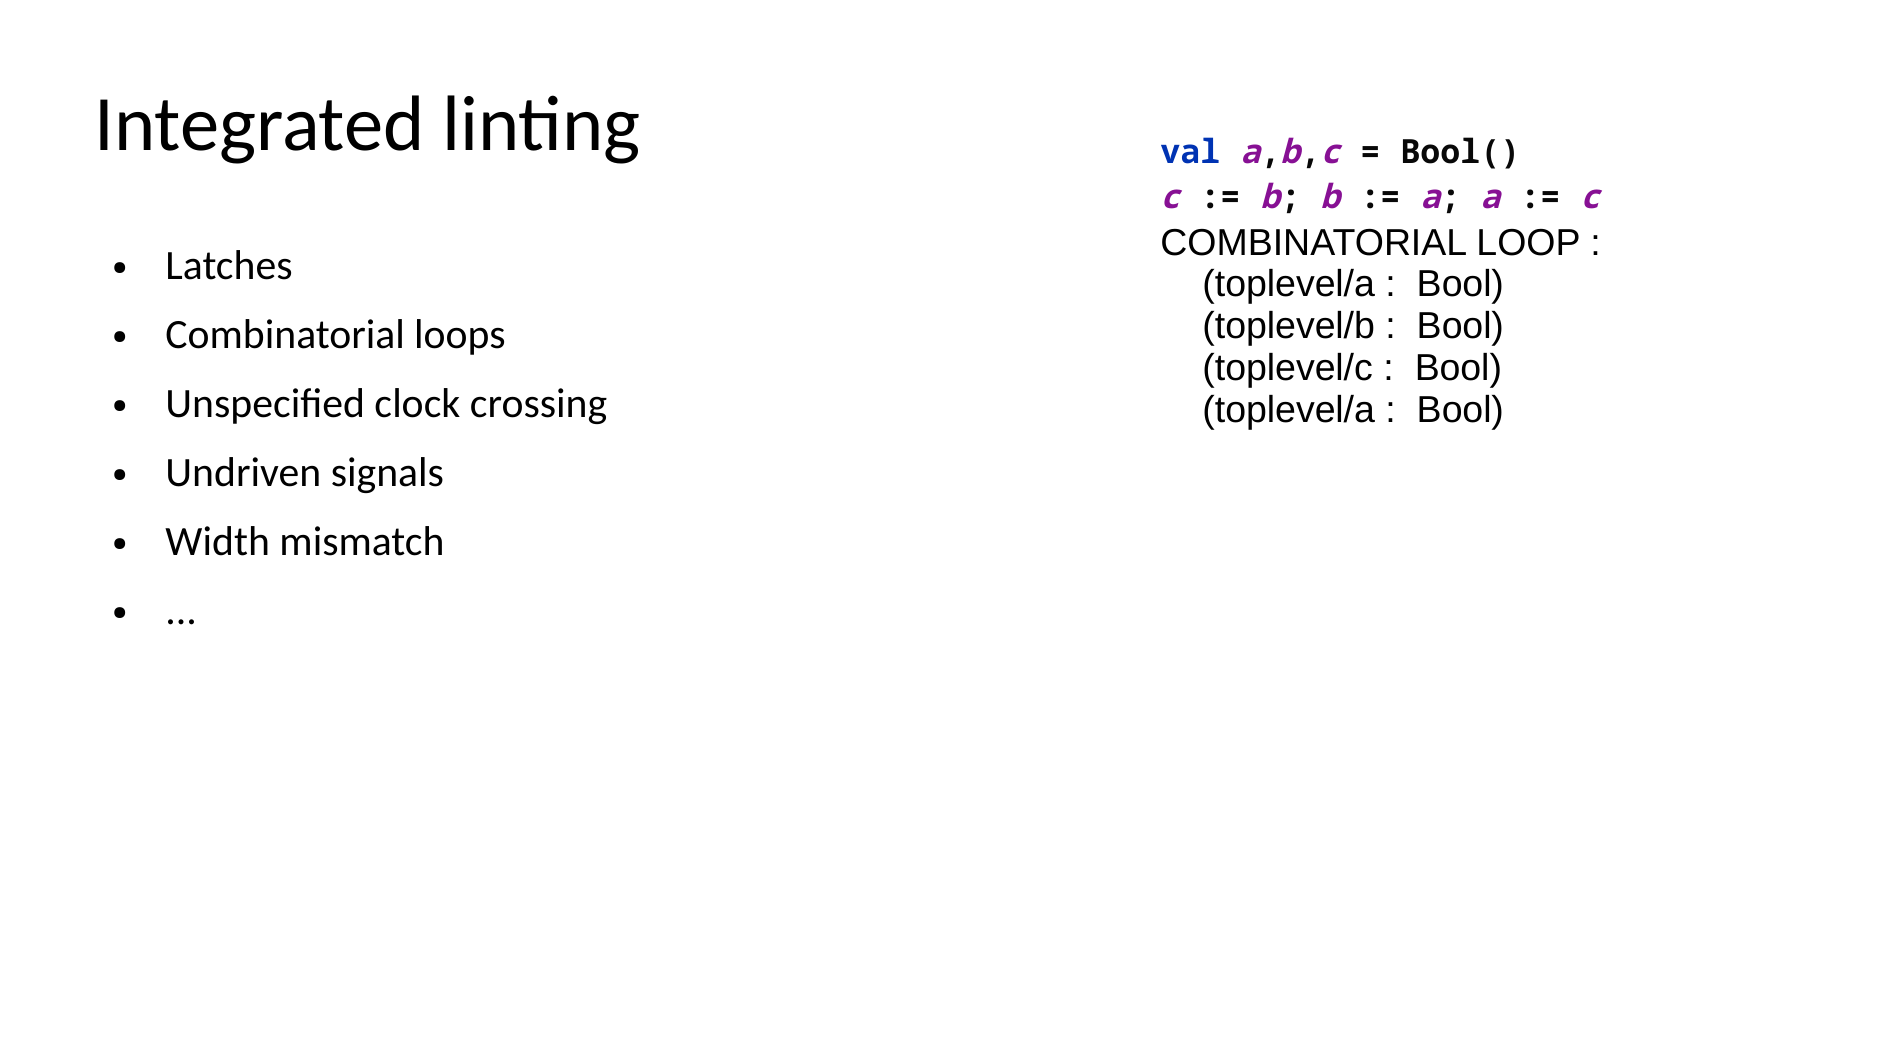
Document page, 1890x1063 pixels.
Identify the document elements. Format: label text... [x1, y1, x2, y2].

list Latches Combinatorial loops Unspecified clock crossing Undriven signals Width mismatch ... [94, 248, 1890, 957]
text_box COMBINATORIAL LOOP : (toplevel/a : Bool) (toplevel/b : Bool) (toplevel/c : Bool) (toplevel/a : Bool) [1145, 213, 1890, 733]
text_box val a,b,c = Bool() c := b; b := a; a := c [1145, 120, 1678, 213]
title Integrated linting [94, 42, 1796, 220]
